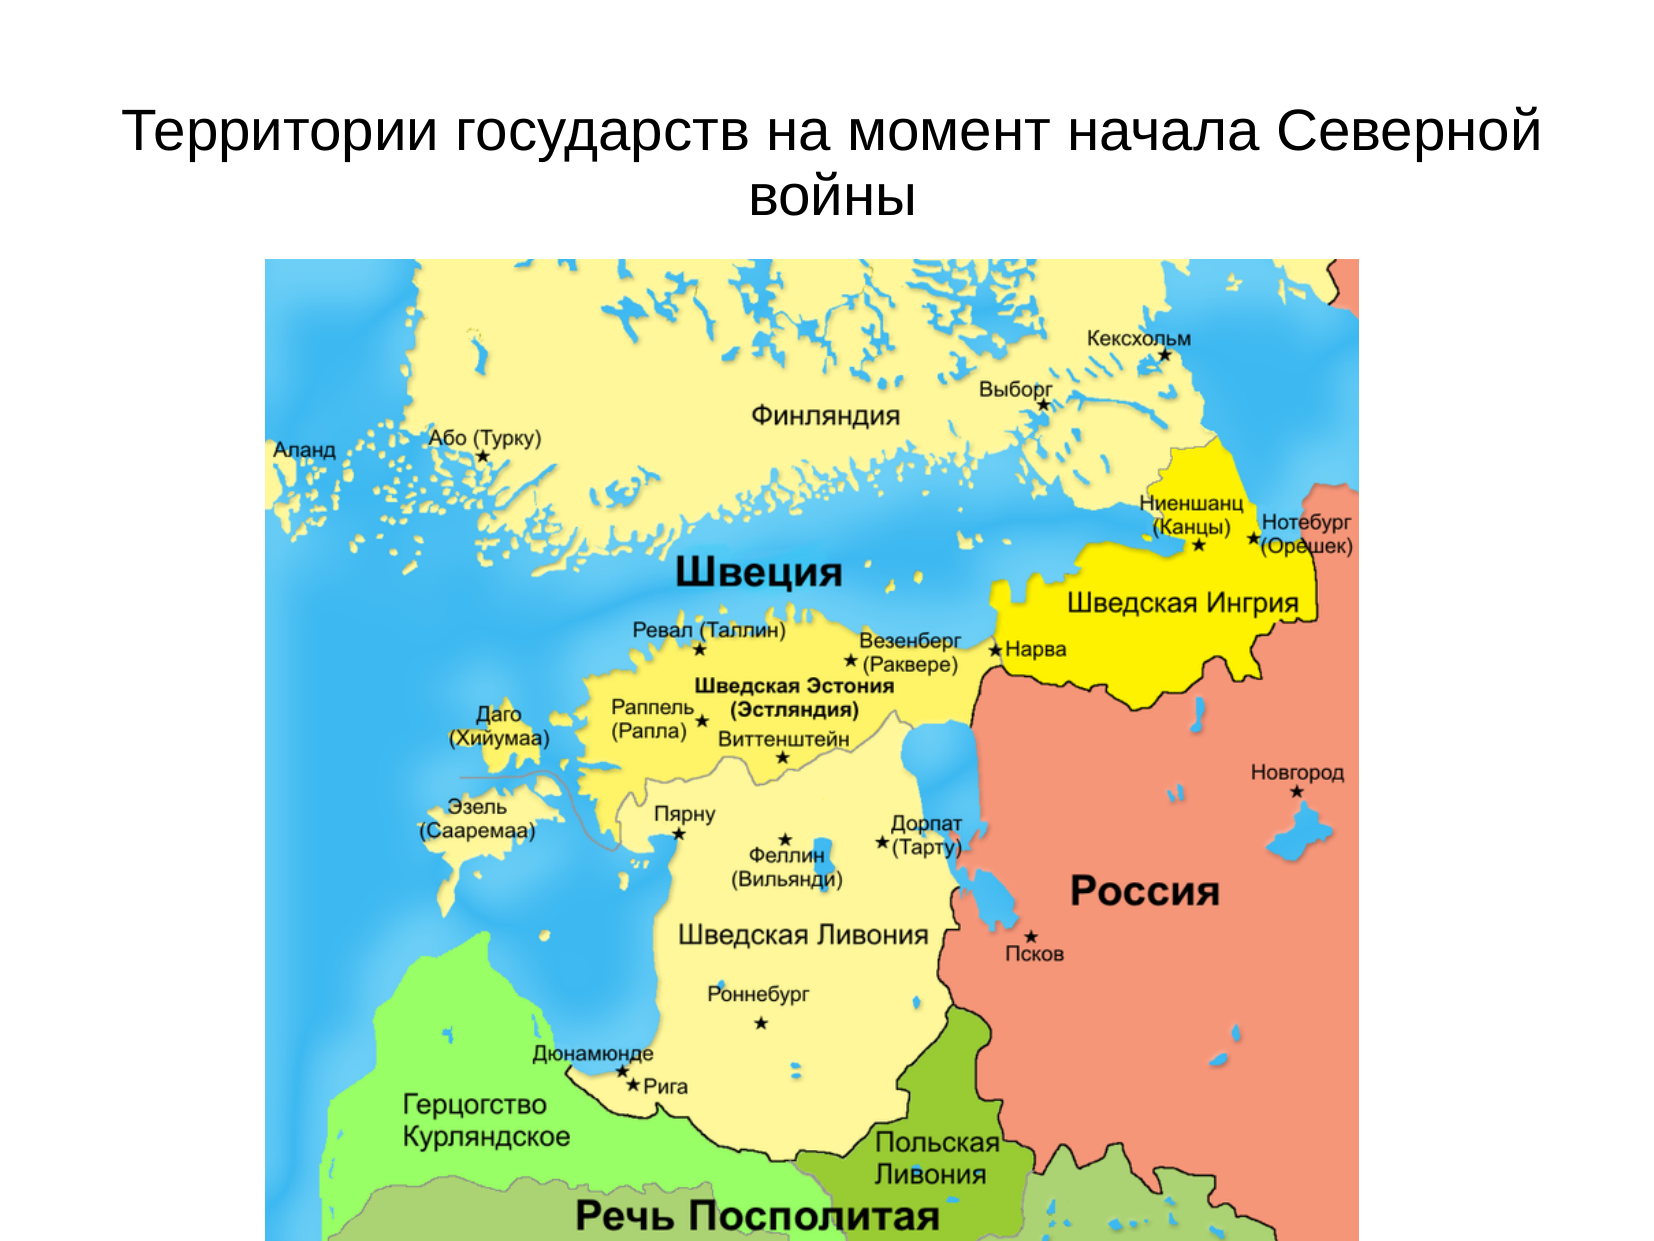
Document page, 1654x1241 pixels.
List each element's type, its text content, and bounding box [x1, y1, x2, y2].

picture [265, 259, 1359, 1241]
title Территории государств на момент начала Северной войны [88, 58, 1577, 266]
